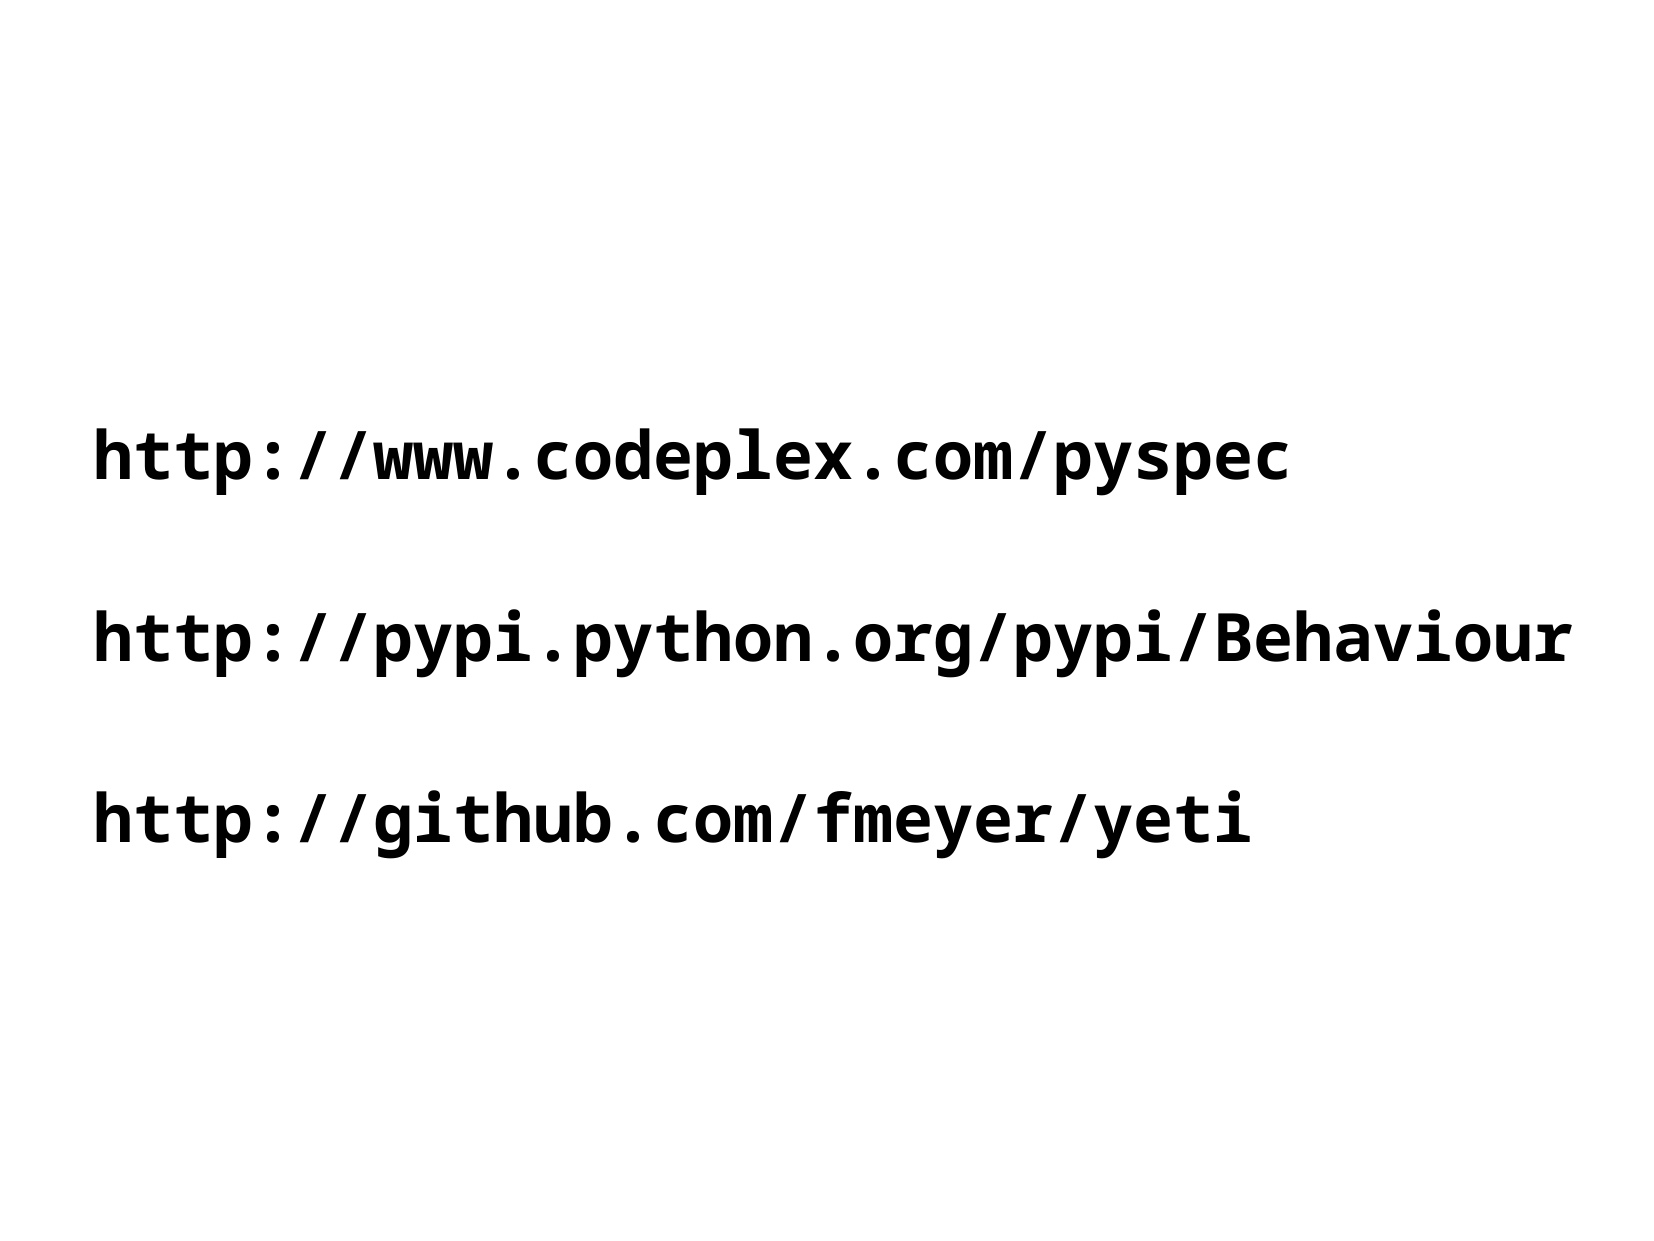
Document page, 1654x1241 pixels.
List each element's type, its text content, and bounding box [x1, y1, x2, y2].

text_box http://www.codeplex.com/pyspec http://pypi.python.org/pypi/Behaviour http://github.com/fmeyer/yeti [78, 401, 1653, 813]
